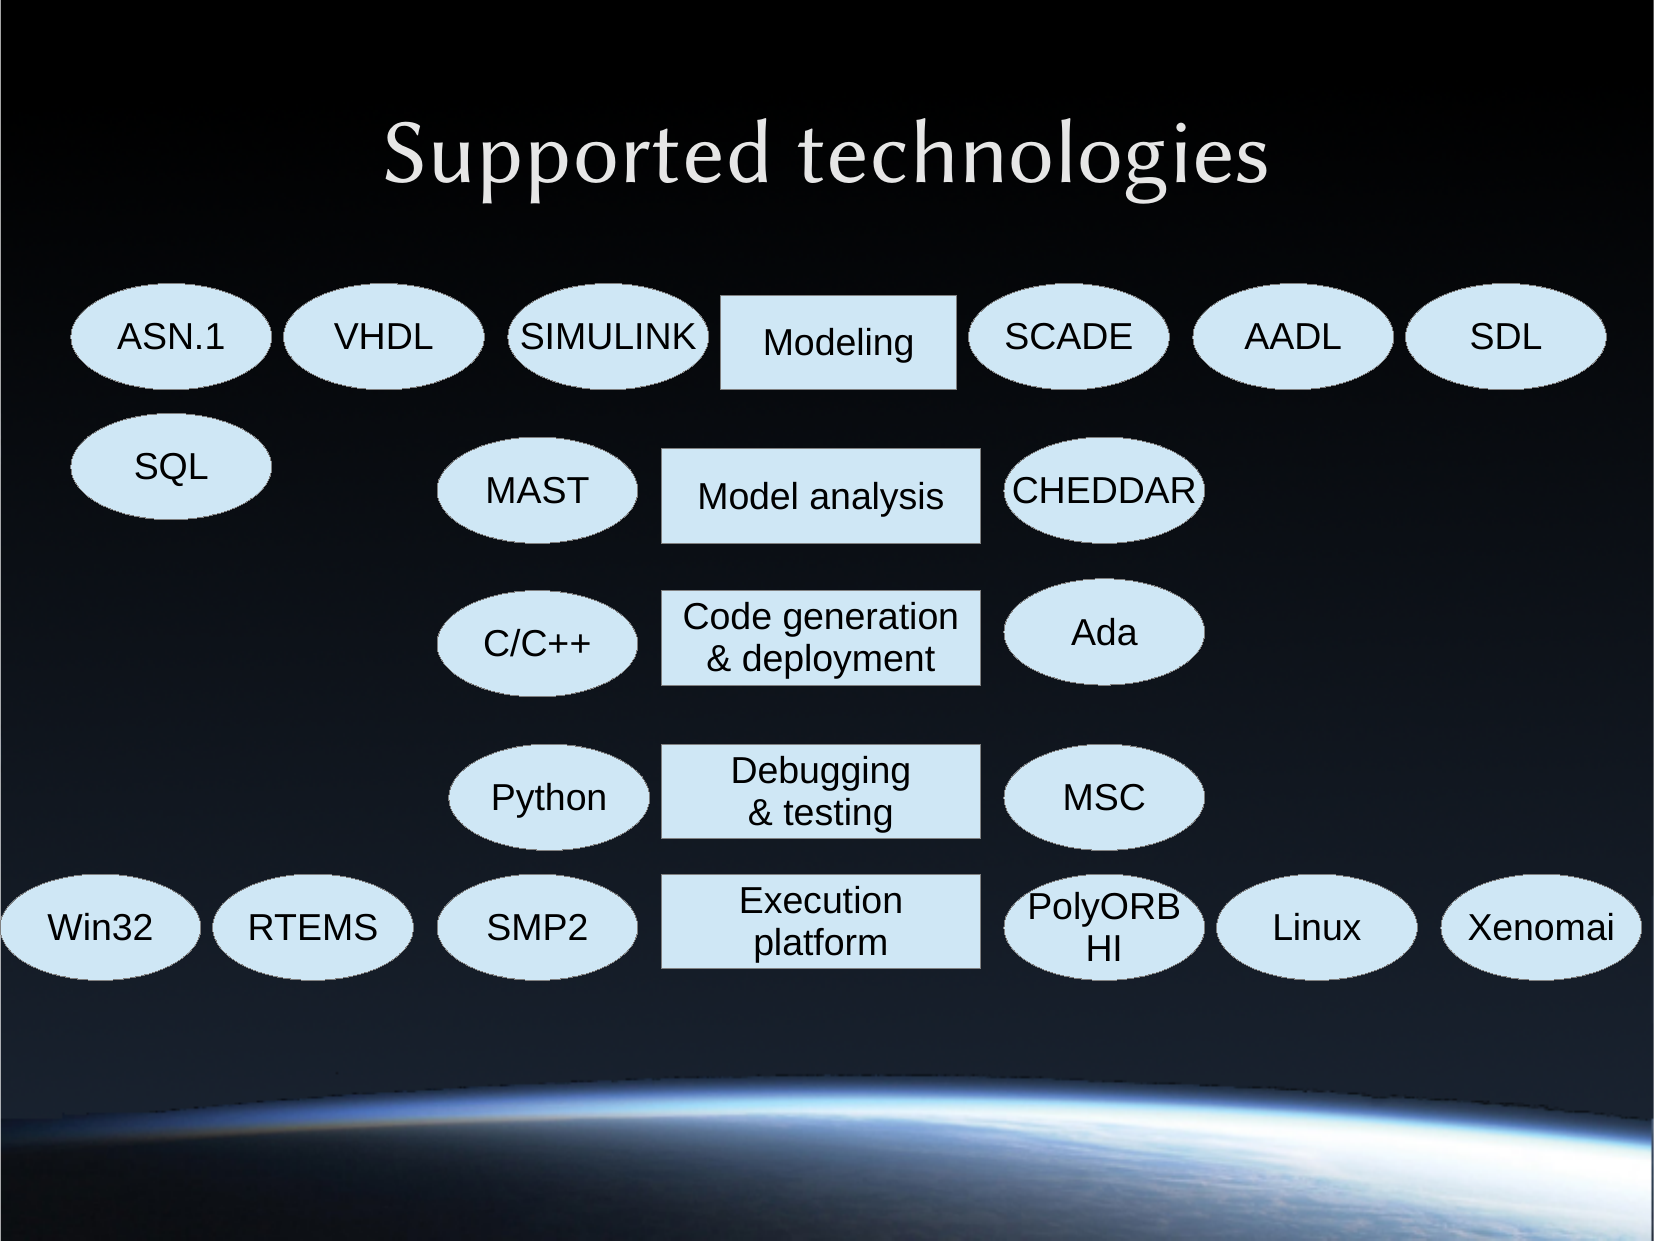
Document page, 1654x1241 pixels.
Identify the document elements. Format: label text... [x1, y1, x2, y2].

text_box SQL [70, 413, 272, 520]
text_box Win32 [0, 874, 201, 981]
text_box SMP2 [437, 874, 638, 981]
text_box PolyORB HI [1003, 874, 1205, 981]
text_box Xenomai [1440, 874, 1642, 981]
text_box ASN.1 [70, 283, 272, 390]
text_box C/C++ [437, 590, 638, 697]
text_box Modeling [720, 295, 957, 390]
text_box Debugging & testing [661, 744, 981, 839]
text_box Execution platform [661, 874, 981, 969]
text_box SDL [1405, 283, 1607, 390]
text_box SCADE [968, 283, 1170, 390]
text_box Model analysis [661, 448, 981, 544]
text_box Python [448, 744, 650, 851]
text_box Code generation & deployment [661, 590, 981, 686]
text_box VHDL [283, 283, 485, 390]
picture [0, 0, 1654, 1241]
text_box MAST [437, 437, 638, 544]
text_box SIMULINK [507, 283, 709, 390]
text_box AADL [1192, 283, 1394, 390]
title Supported technologies [82, 49, 1571, 257]
text_box CHEDDAR [1003, 437, 1205, 544]
text_box RTEMS [212, 874, 414, 981]
text_box MSC [1003, 744, 1205, 851]
text_box Ada [1003, 578, 1205, 686]
text_box Linux [1216, 874, 1418, 981]
